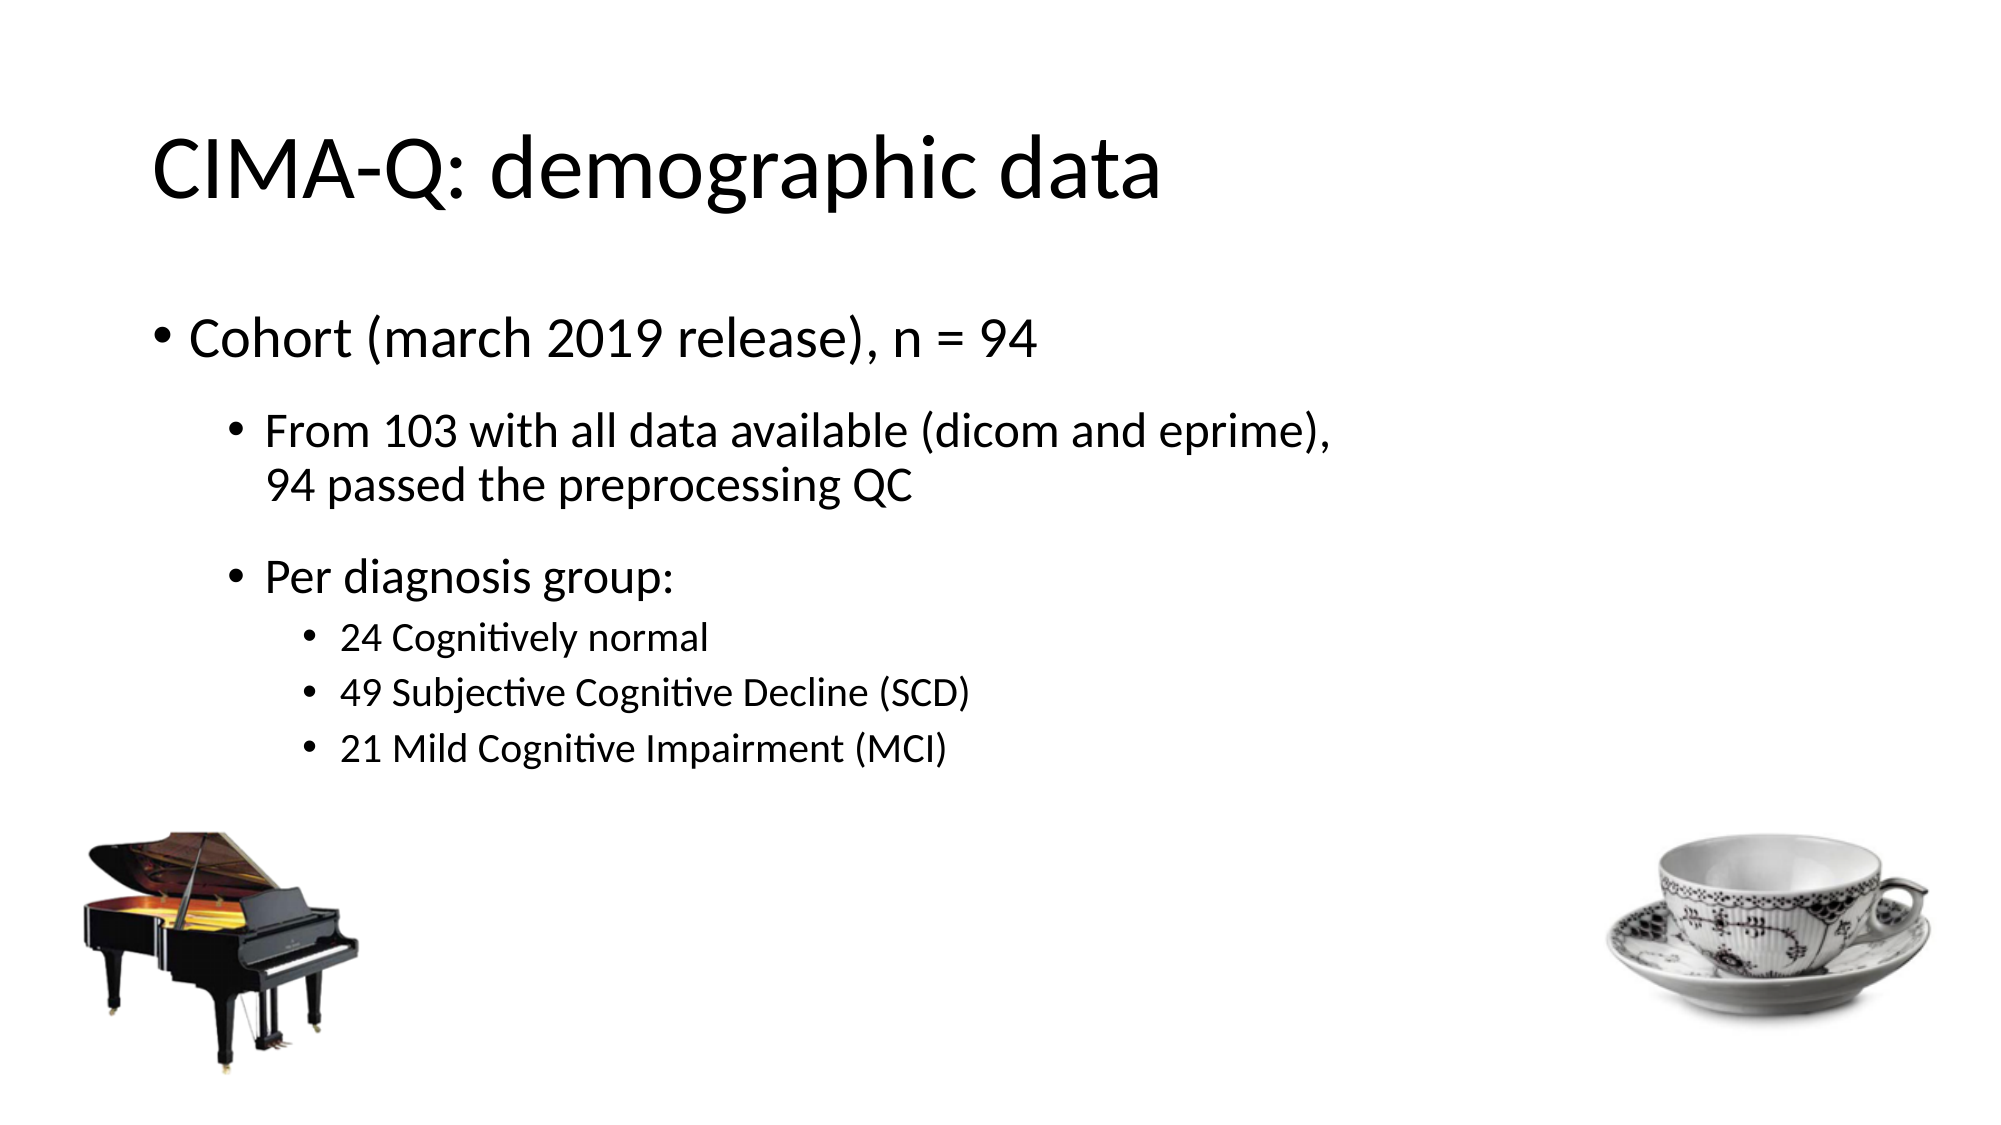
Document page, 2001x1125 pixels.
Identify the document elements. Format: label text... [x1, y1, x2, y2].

title CIMA-Q: demographic data [137, 59, 1863, 278]
picture [82, 807, 361, 1086]
list Cohort (march 2019 release), n = 94 From 103 with all data available (dicom and eprime), 94 passed the preprocessing QC Per diagnosis group: 24 Cognitively normal 49 Subjective Cognitive Decline (SCD) 21 Mild Cognitive Impairment (MCI) [137, 299, 1388, 1014]
picture [1571, 716, 1961, 1107]
